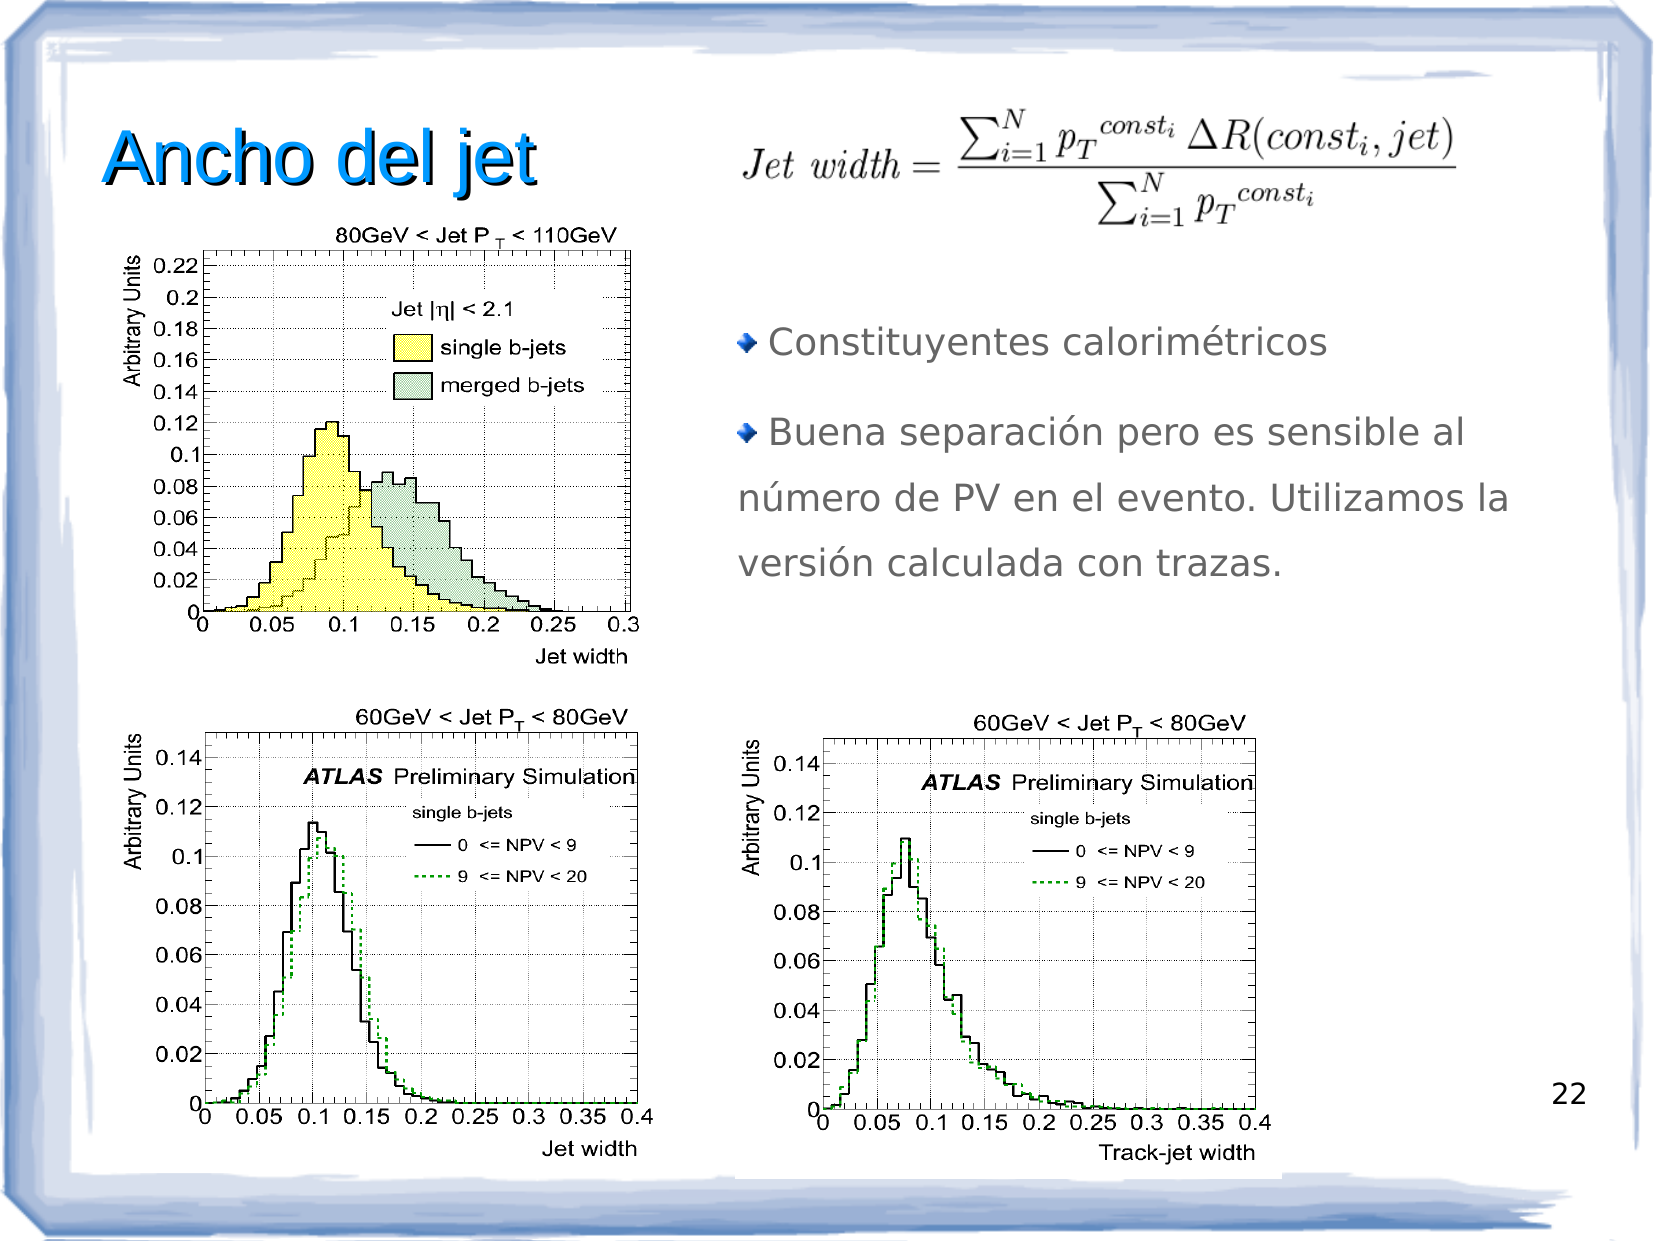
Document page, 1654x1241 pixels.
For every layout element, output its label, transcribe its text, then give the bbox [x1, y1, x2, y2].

title Ancho del jet [101, 83, 1485, 230]
text_box Constituyentes calorimétricos Buena separación pero es sensible al número de PV en el evento. Utilizamos la versión calculada con trazas. [722, 292, 1613, 571]
picture [0, 0, 1654, 1241]
